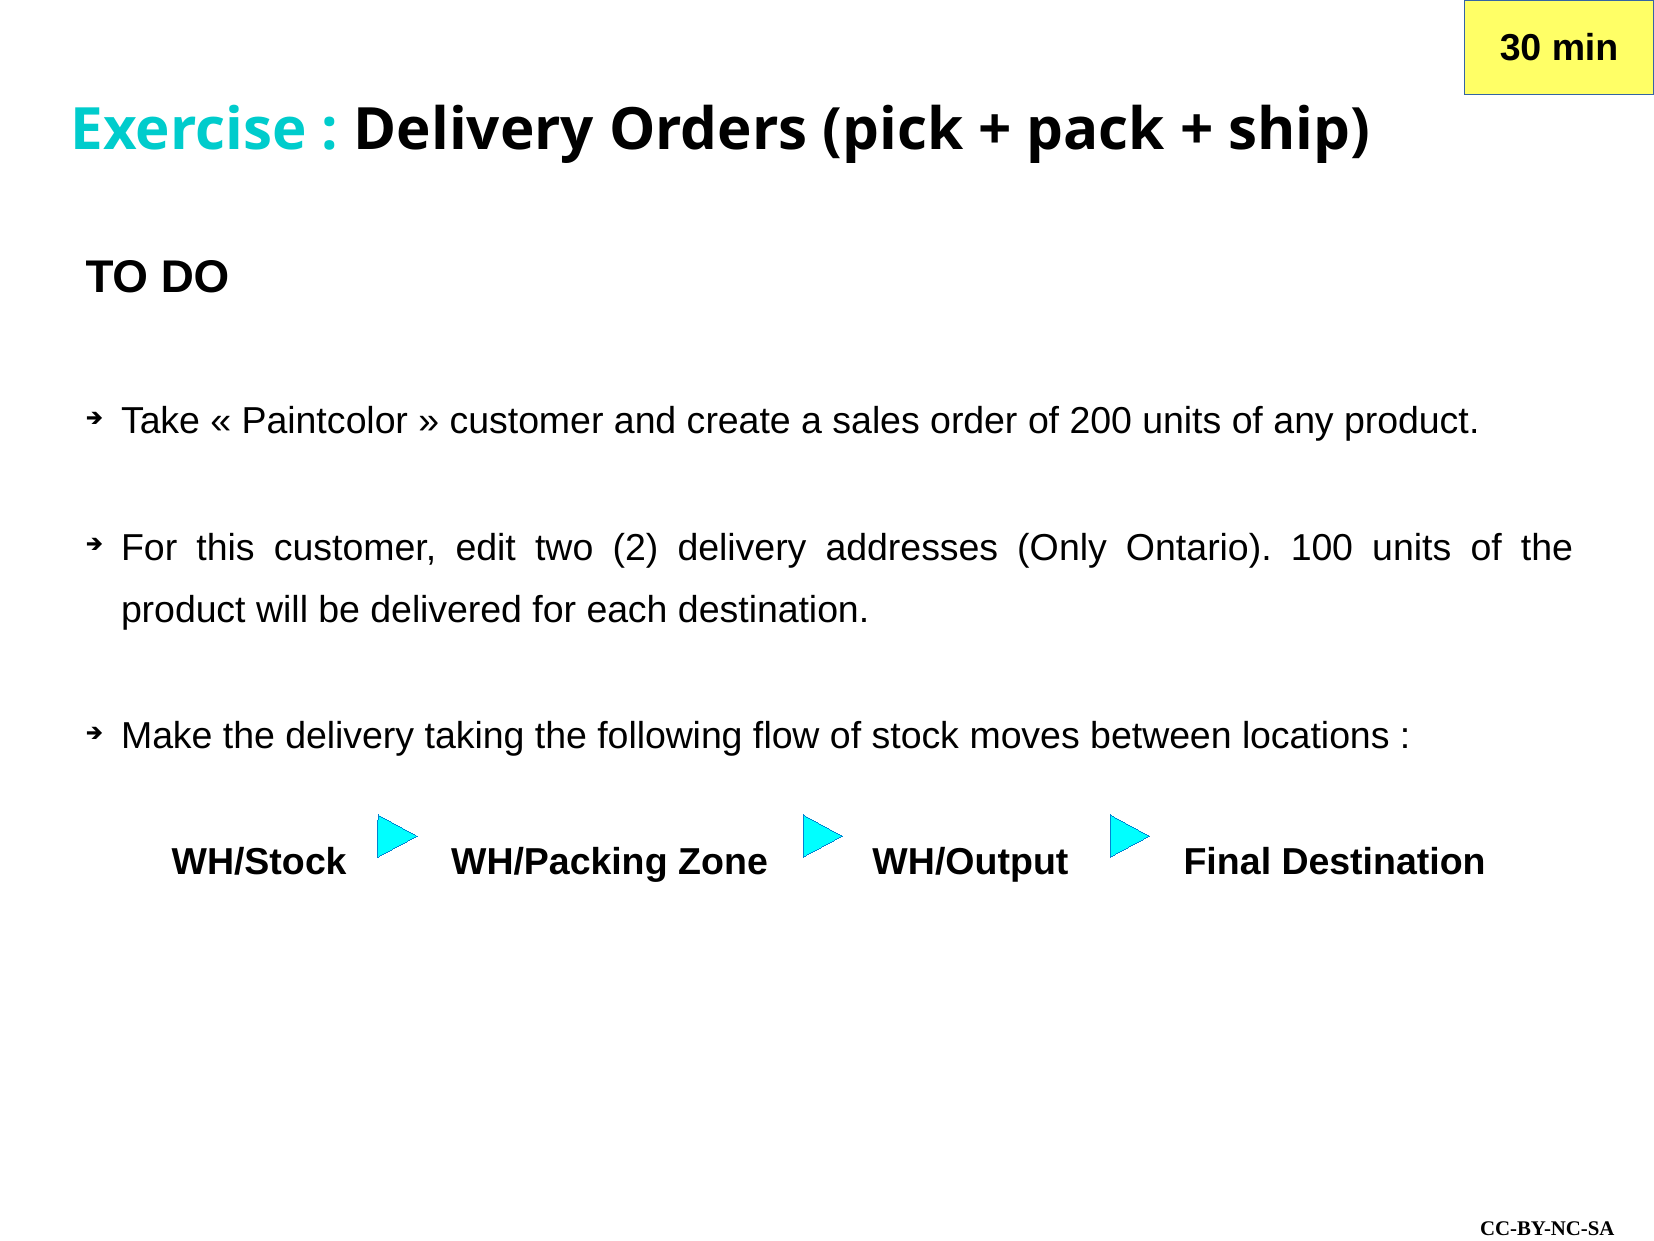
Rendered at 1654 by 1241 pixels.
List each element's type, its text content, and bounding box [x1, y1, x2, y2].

text_box [803, 814, 843, 858]
text_box 30 min [1464, 0, 1654, 95]
text_box TO DO Take « Paintcolor » customer and create a sales order of 200 units of any product. For this customer, edit two (2) delivery addresses (Only Ontario). 100 units of the product will be delivered for each destination. Make the delivery taking the following flow of stock moves between locations : WH/Stock WH/Packing Zone WH/Output Final Destination [70, 217, 1589, 1157]
title Exercise : Delivery Orders (pick + pack + ship) [70, 23, 1560, 217]
text_box [1110, 814, 1150, 858]
text_box [377, 814, 418, 858]
